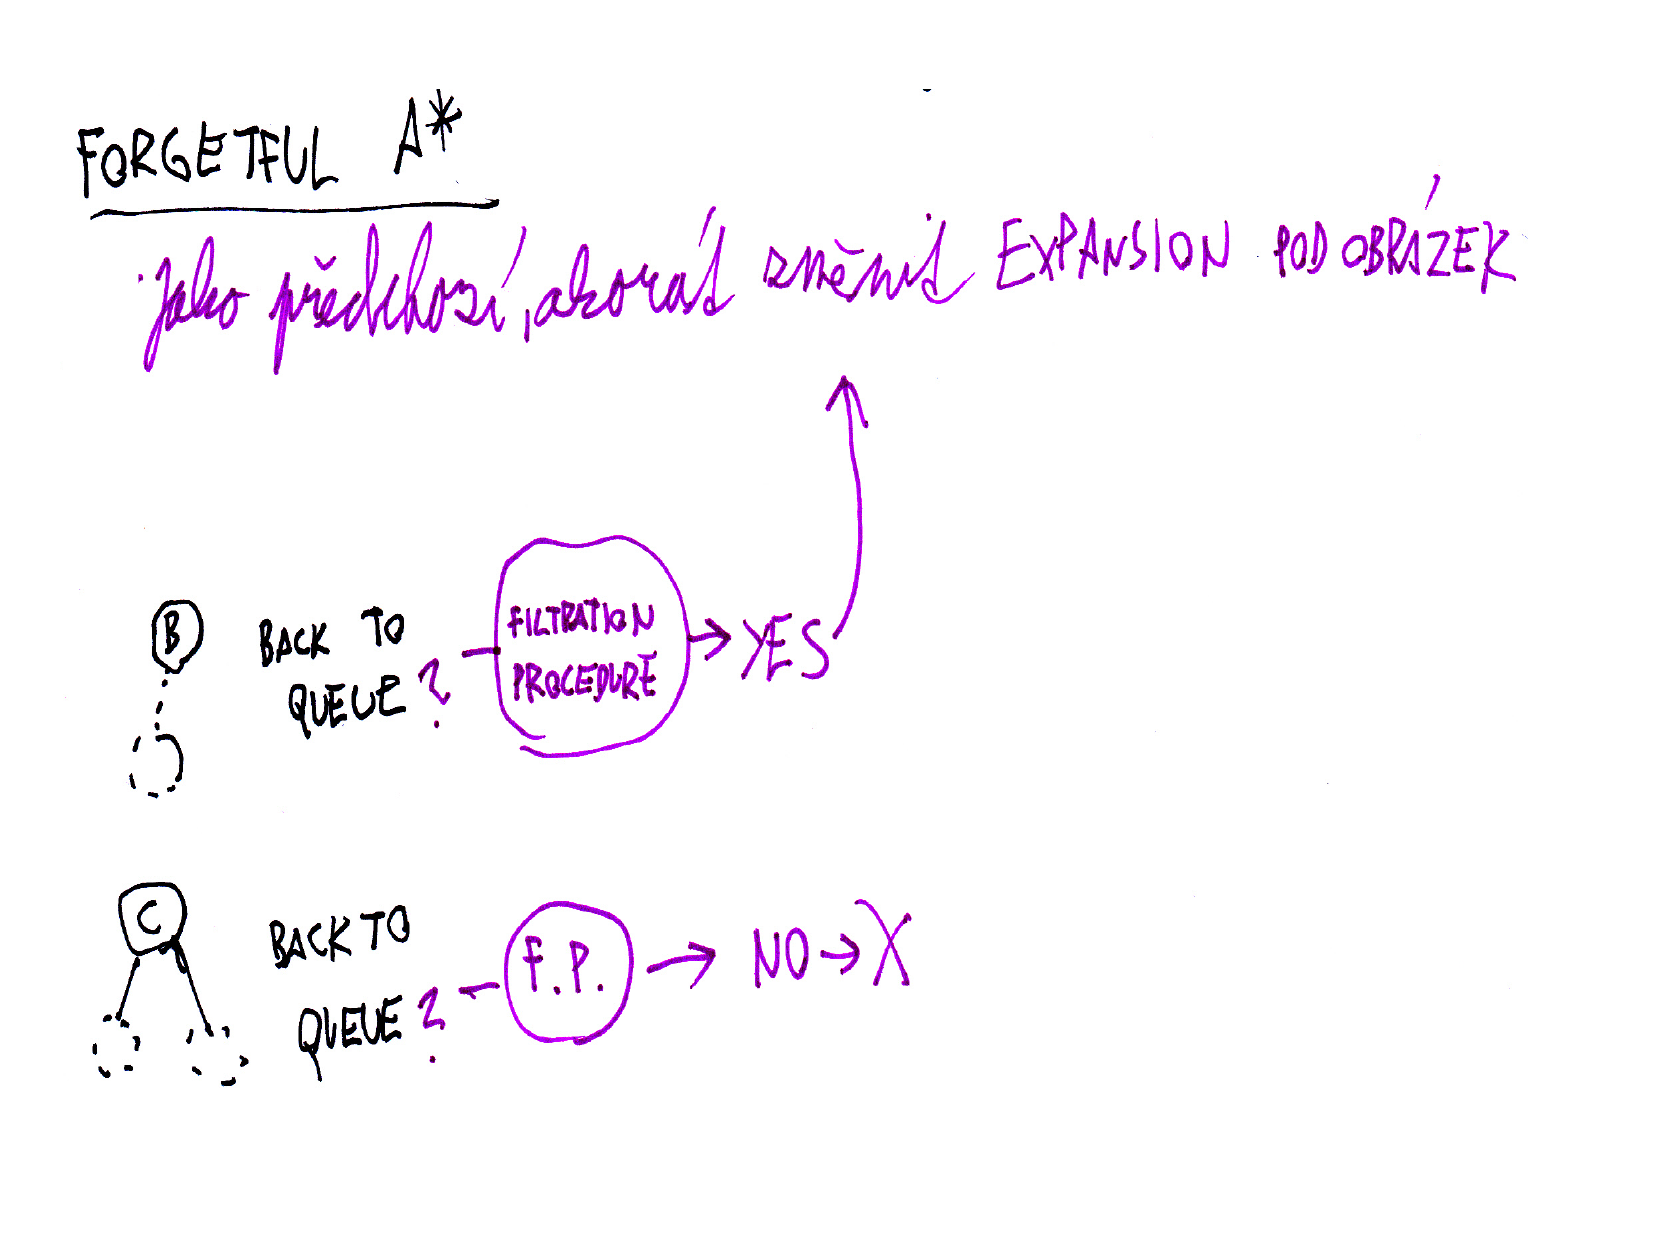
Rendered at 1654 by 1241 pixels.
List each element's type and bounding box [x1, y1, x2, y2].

picture [60, 89, 1546, 1126]
